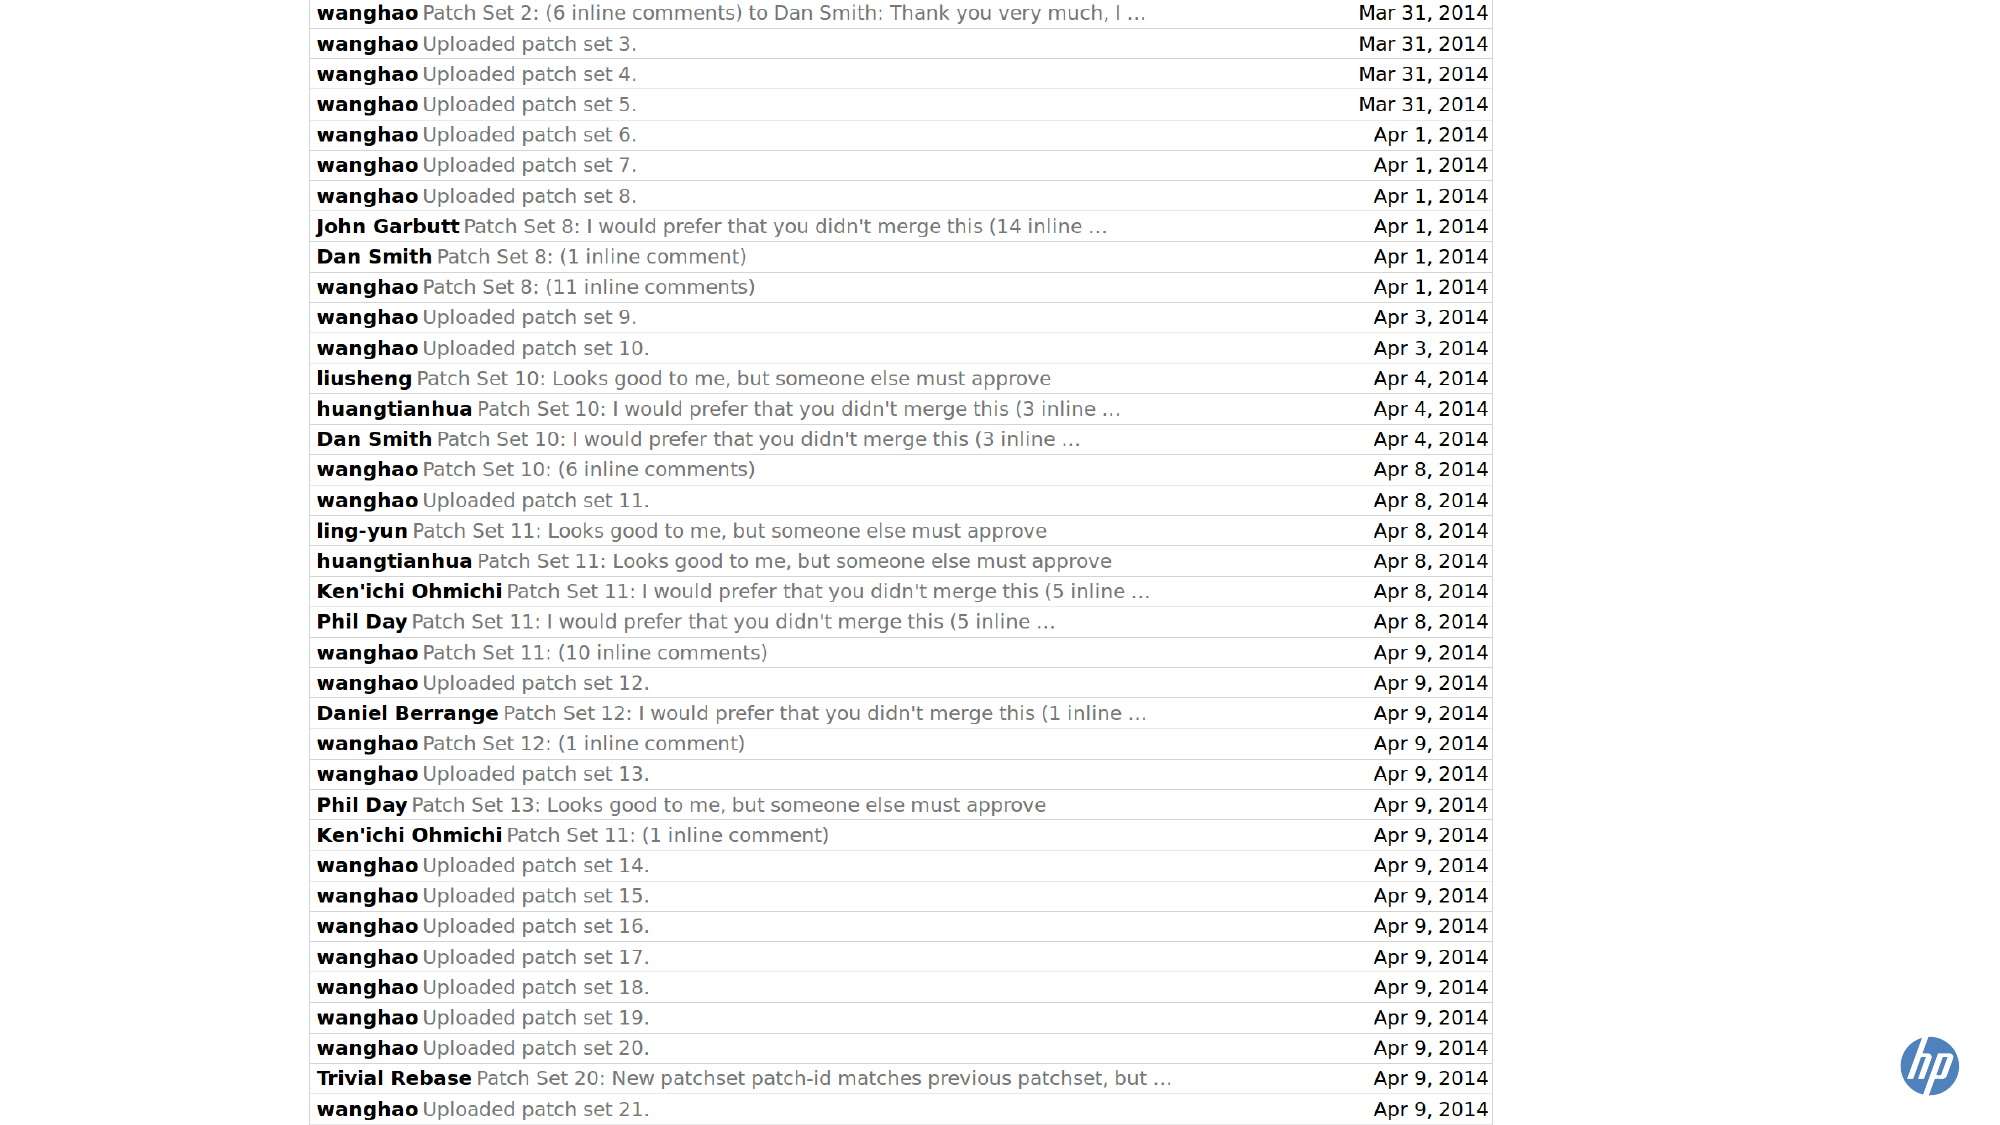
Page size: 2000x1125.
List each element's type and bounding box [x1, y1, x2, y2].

picture [307, 0, 1638, 1125]
